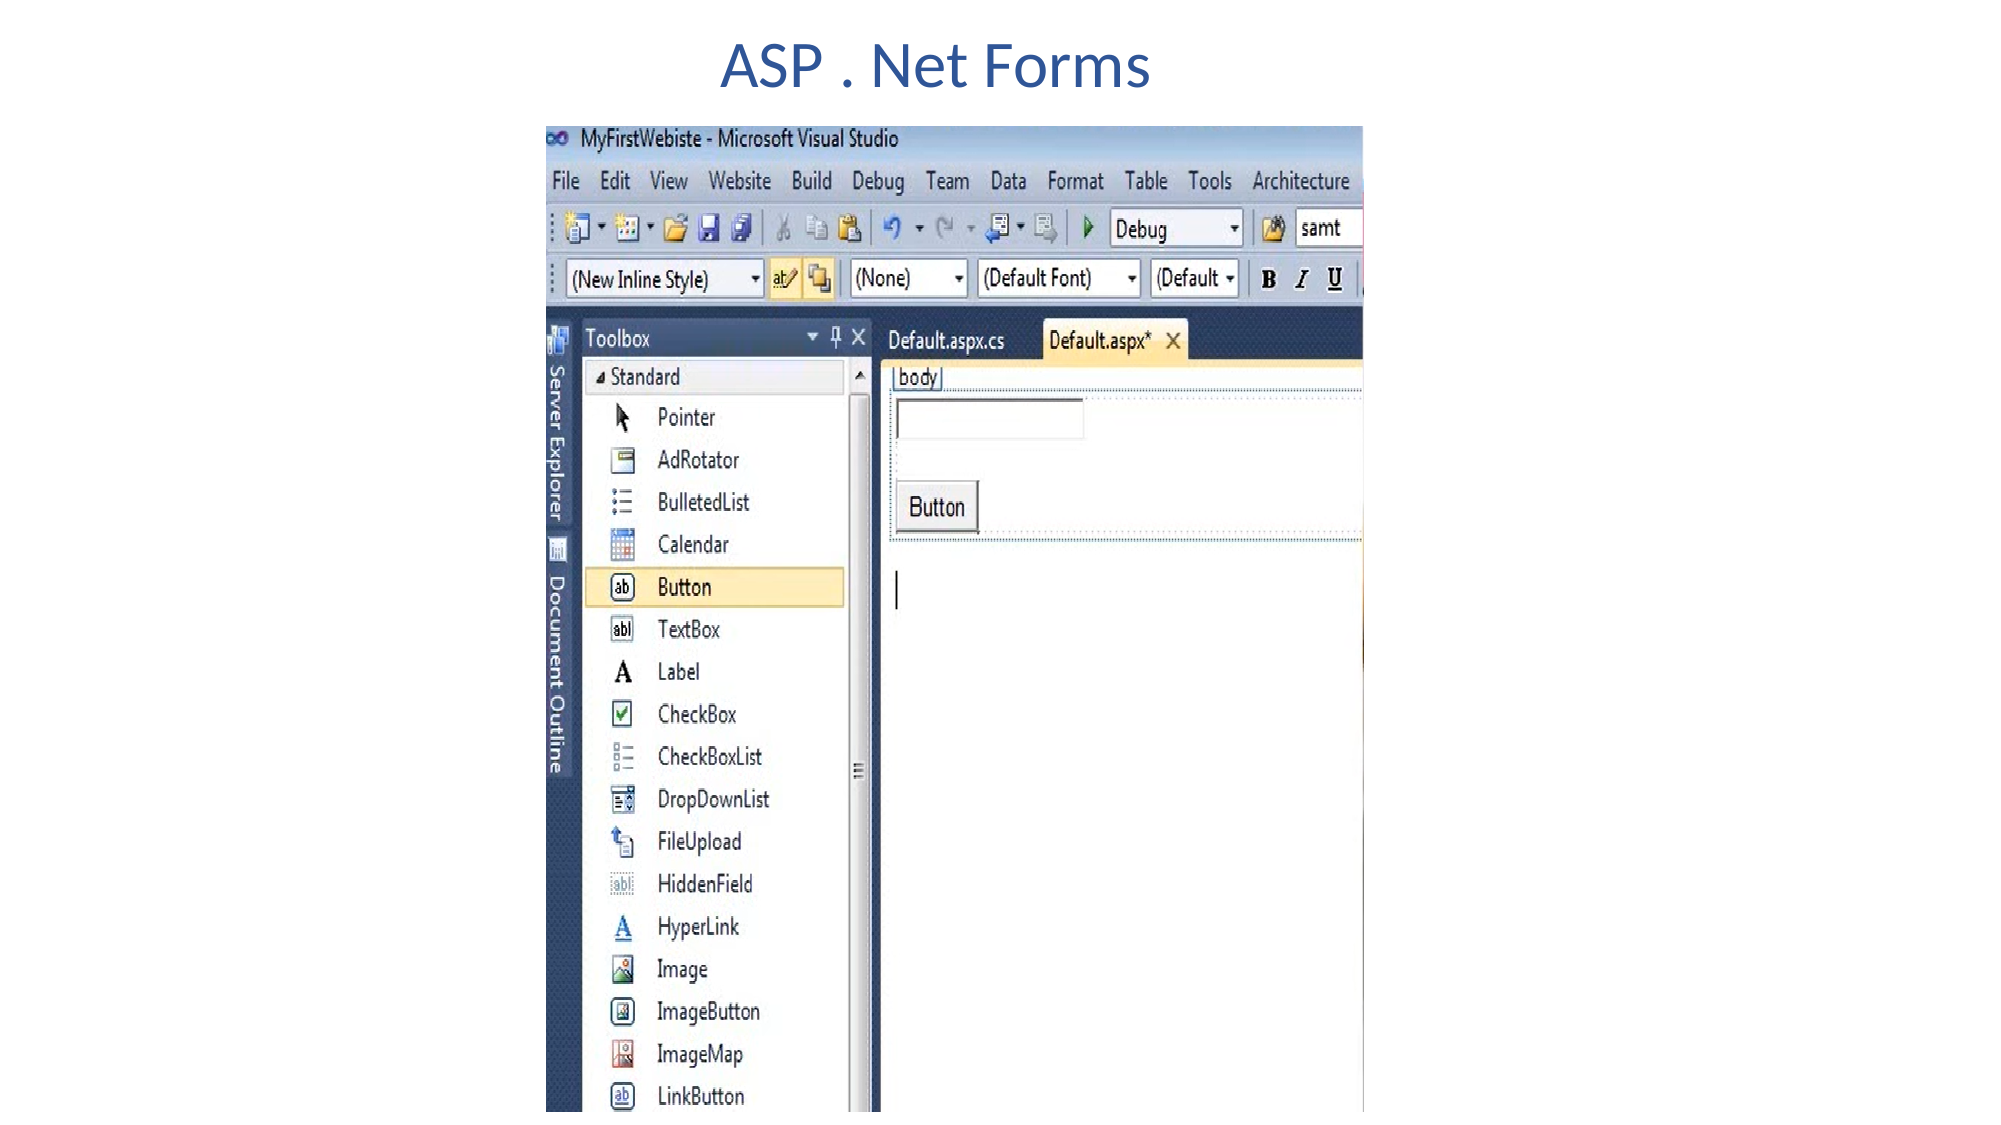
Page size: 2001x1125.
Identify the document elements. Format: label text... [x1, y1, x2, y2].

text_box ASP . Net Forms [507, 13, 1364, 110]
picture [546, 126, 1364, 1112]
